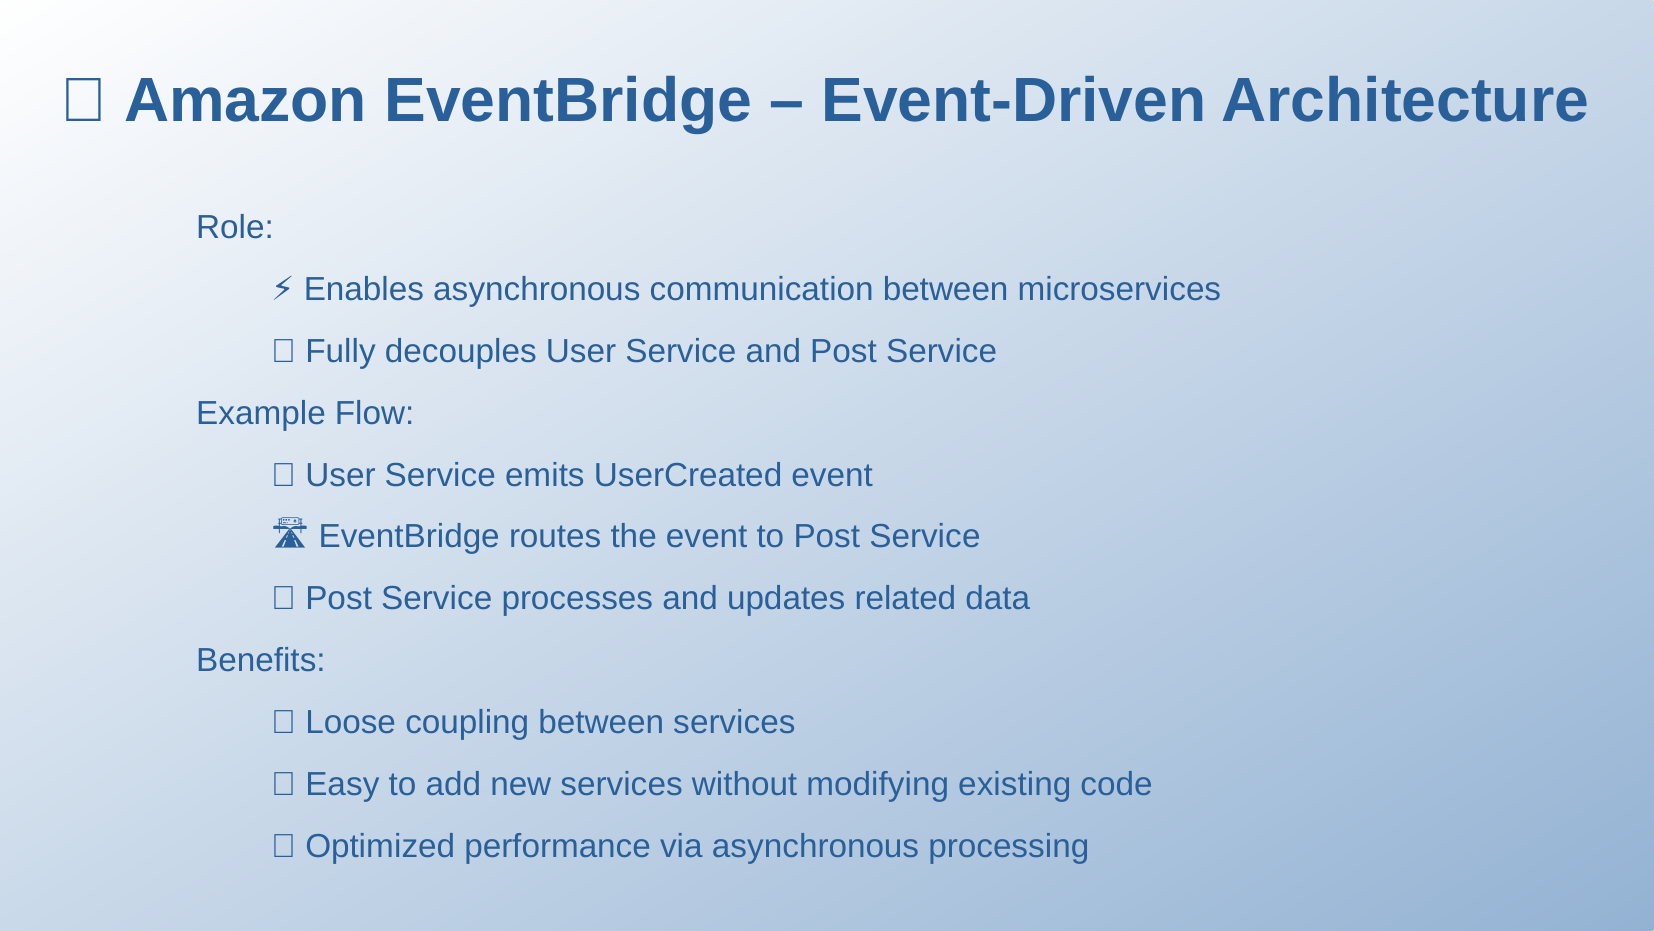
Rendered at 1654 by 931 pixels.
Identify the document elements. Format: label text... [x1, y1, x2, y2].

text_box Role: ⚡ Enables asynchronous communication between microservices 🔗 Fully decouples User Service and Post Service Example Flow: 👤 User Service emits UserCreated event 🛣️ EventBridge routes the event to Post Service 📝 Post Service processes and updates related data Benefits: ✅ Loose coupling between services ➕ Easy to add new services without modifying existing code 🚀 Optimized performance via asynchronous processing [181, 201, 1382, 931]
text_box 🔔 Amazon EventBridge – Event-Driven Architecture [45, 57, 1654, 151]
